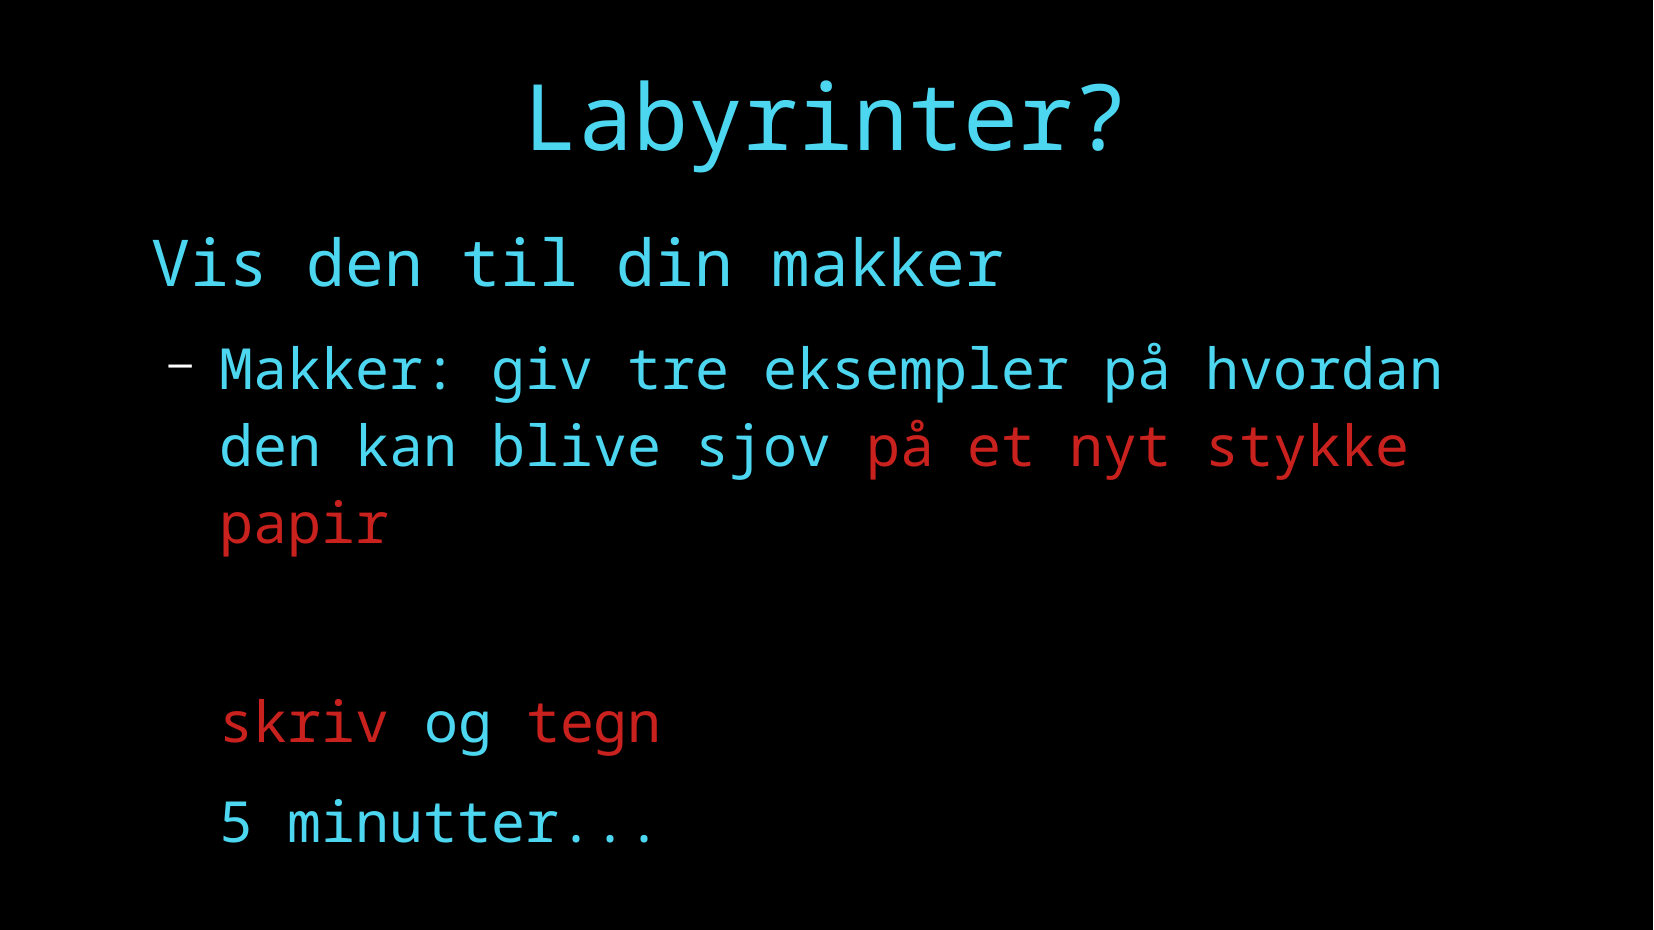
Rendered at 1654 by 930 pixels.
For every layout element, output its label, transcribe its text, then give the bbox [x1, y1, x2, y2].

title Labyrinter? [82, 37, 1571, 193]
list Vis den til din makker Makker: giv tre eksempler på hvordan den kan blive sjov på et nyt stykke papir skriv og tegn 5 minutter... [82, 217, 1571, 863]
